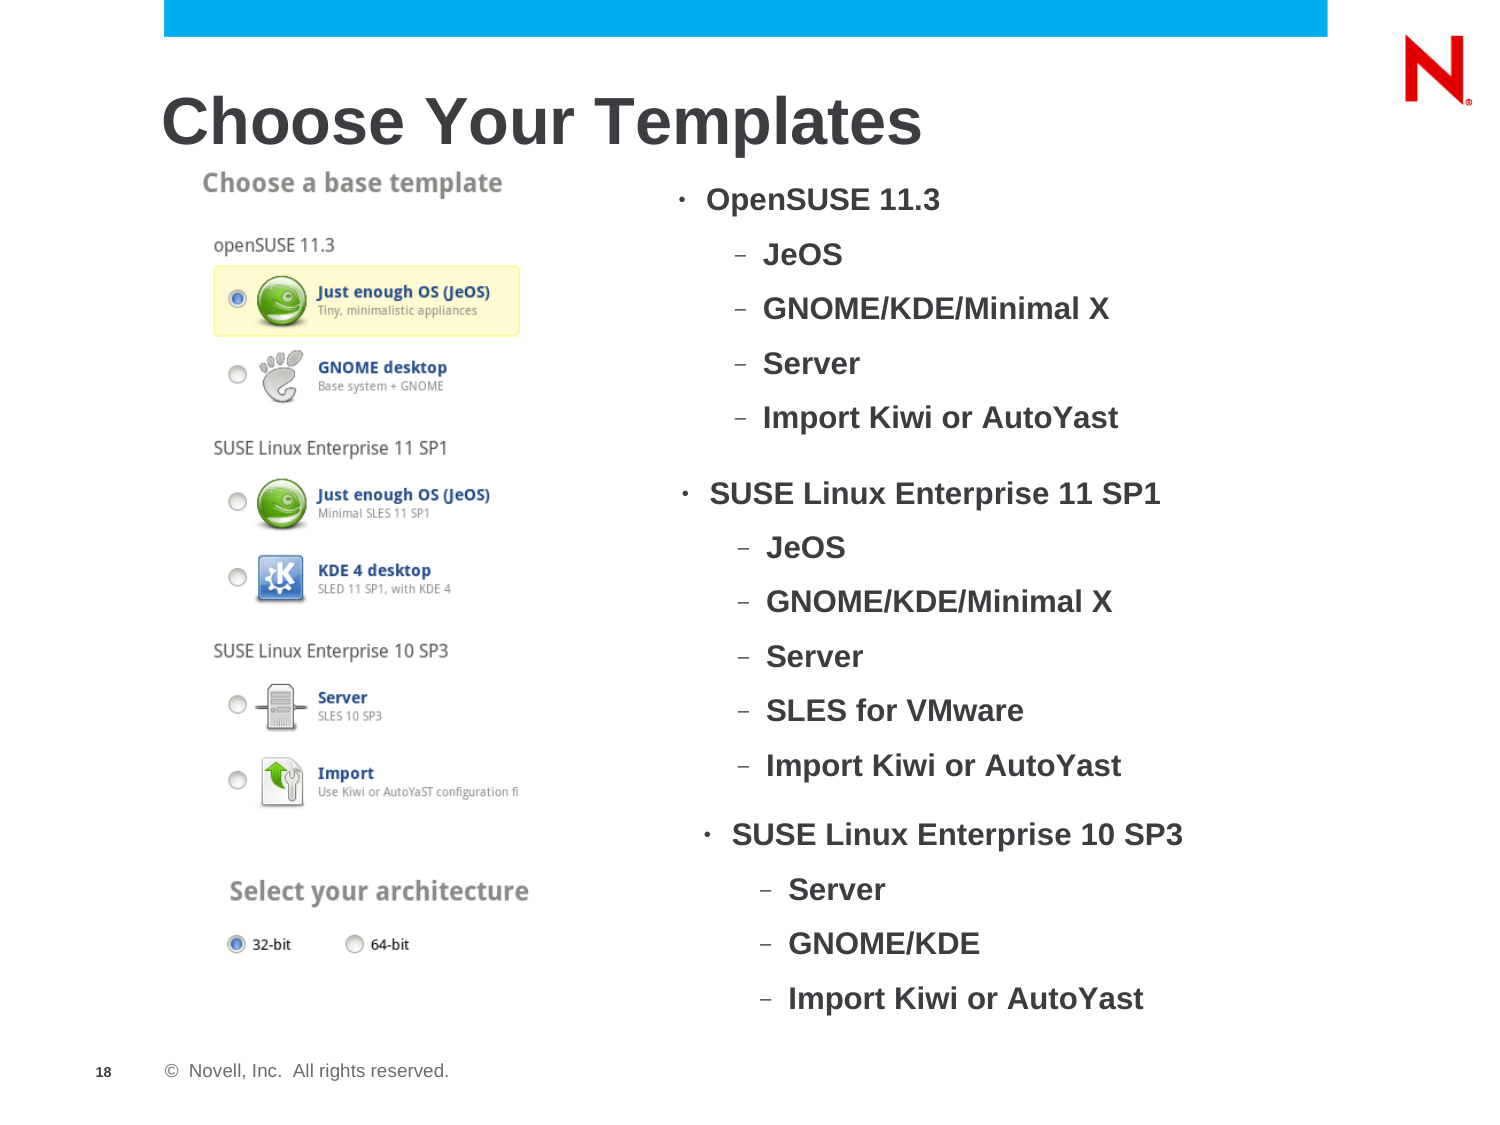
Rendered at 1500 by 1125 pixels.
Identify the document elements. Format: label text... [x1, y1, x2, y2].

list SUSE Linux Enterprise 11 SP1 JeOS GNOME/KDE/Minimal X Server SLES for VMware Import Kiwi or AutoYast [681, 474, 1316, 848]
picture [1403, 32, 1473, 107]
list SUSE Linux Enterprise 10 SP3 Server GNOME/KDE Import Kiwi or AutoYast [703, 815, 1338, 1069]
picture [147, 167, 535, 990]
title Choose Your Templates [161, 41, 1383, 205]
list OpenSUSE 11.3 JeOS GNOME/KDE/Minimal X Server Import Kiwi or AutoYast [678, 180, 1313, 505]
